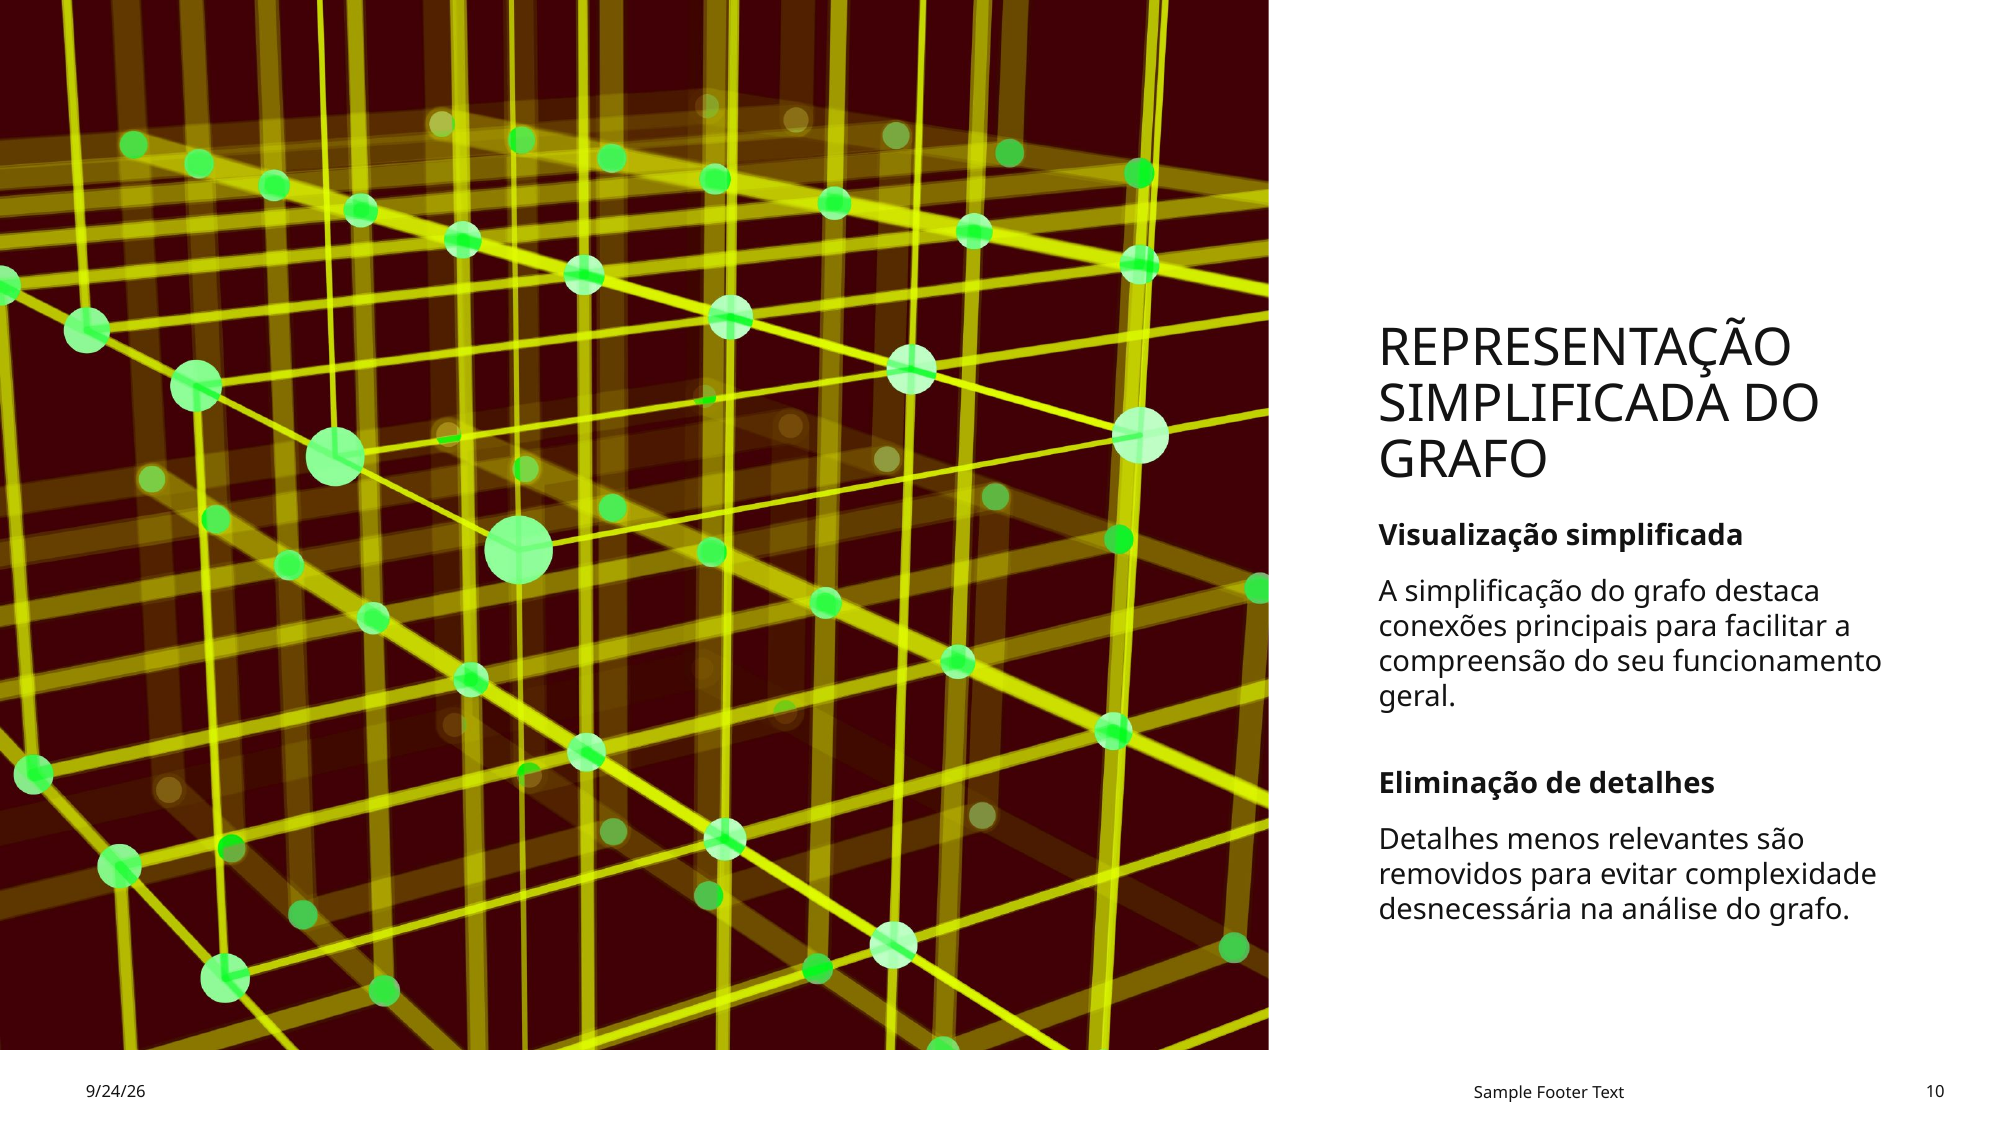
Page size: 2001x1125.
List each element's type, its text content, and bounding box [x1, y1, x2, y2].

picture [0, 0, 1269, 1050]
text_box Visualização simplificada A simplificação do grafo destaca conexões principais para facilitar a compreensão do seu funcionamento geral. Eliminação de detalhes Detalhes menos relevantes são removidos para evitar complexidade desnecessária na análise do grafo. [1363, 508, 1901, 994]
text_box Sample Footer Text [1458, 1064, 1896, 1120]
text_box [1910, 1064, 1986, 1120]
text_box 12/2/25 [70, 1064, 537, 1120]
title Representação simplificada do grafo [1363, 176, 1901, 497]
